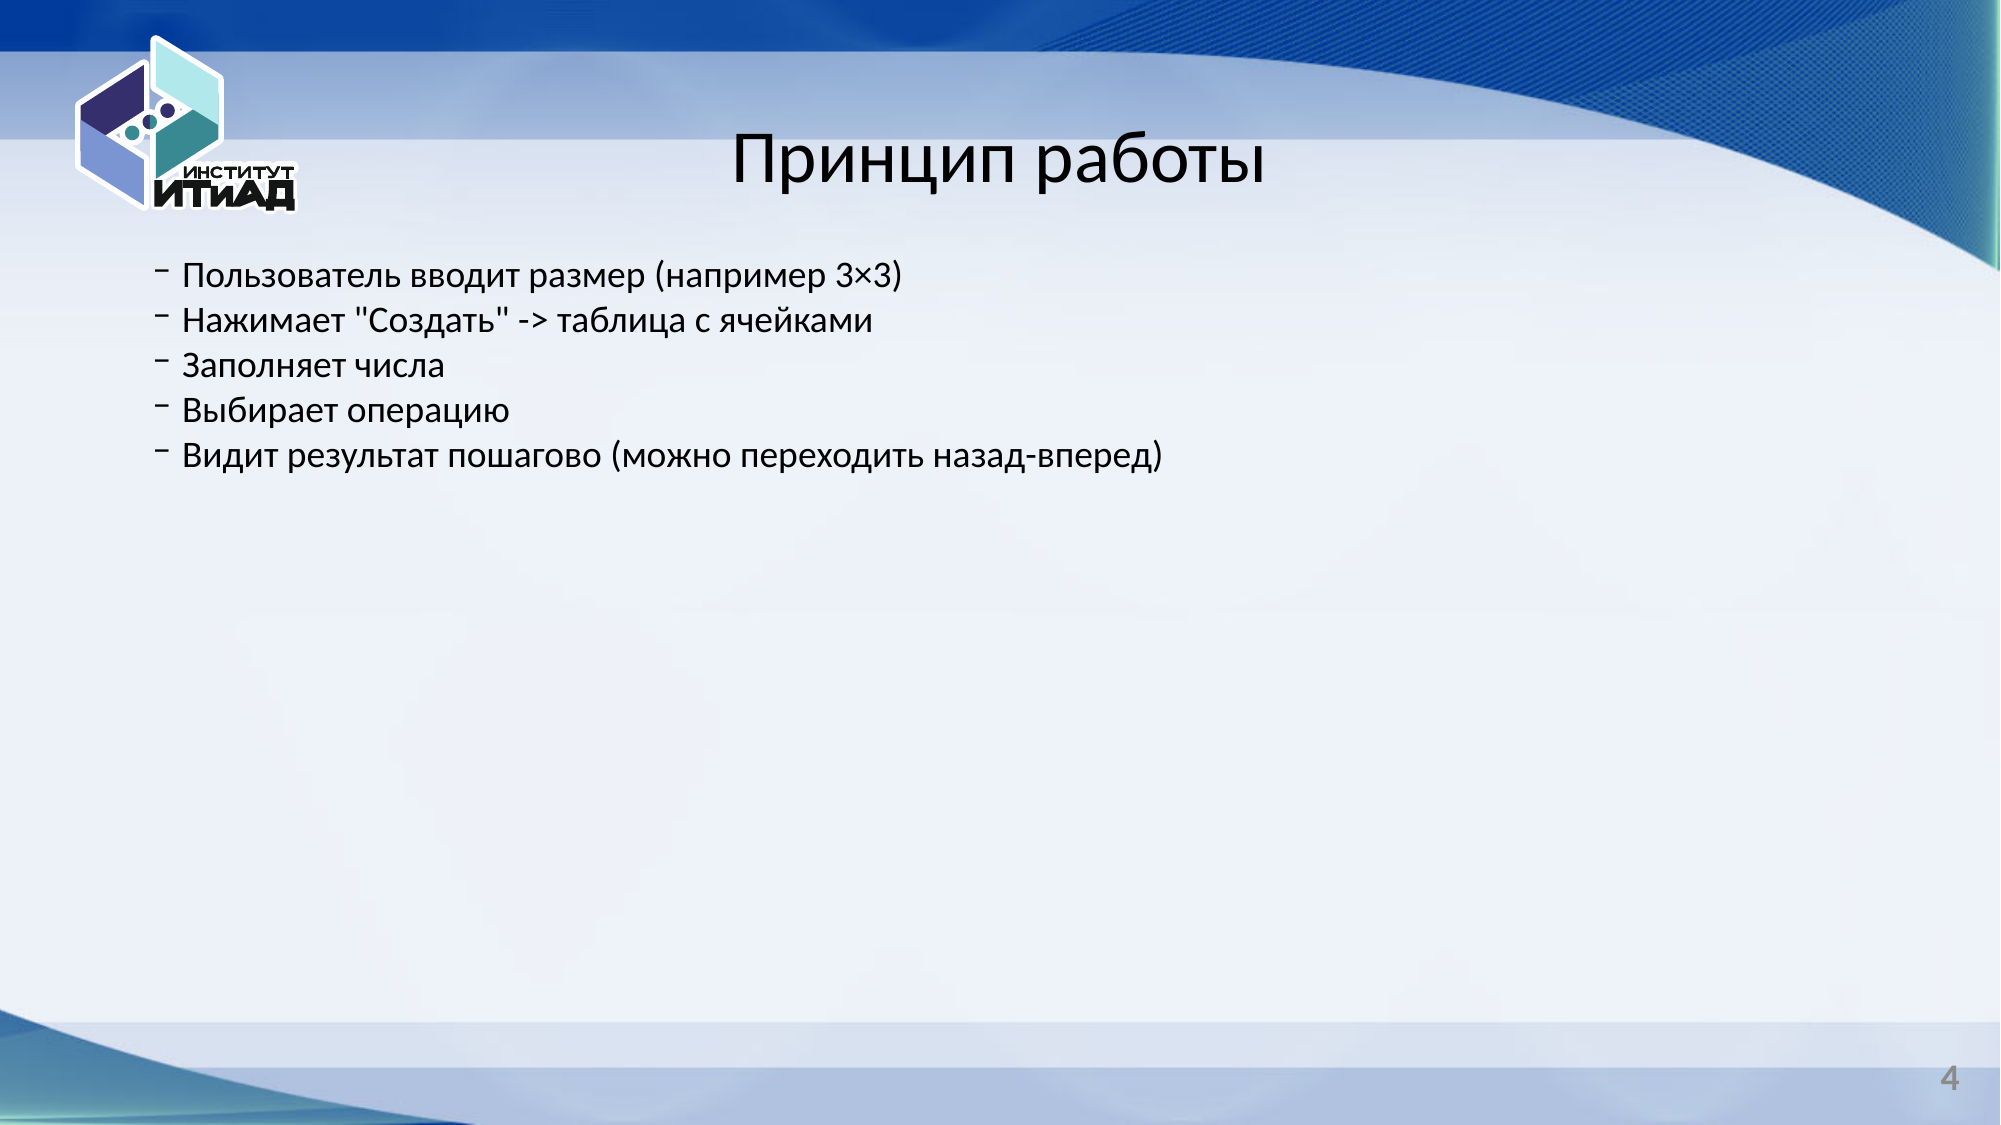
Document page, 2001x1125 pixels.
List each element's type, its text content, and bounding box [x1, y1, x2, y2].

footer [662, 1042, 1338, 1103]
list Пользователь вводит размер (например 3×3) Нажимает "Создать" -> таблица с ячейками Заполняет числа Выбирает операцию Видит результат пошагово (можно переходить назад-вперед) [137, 242, 1863, 957]
title Принцип работы [137, 50, 1863, 242]
picture [0, 0, 2000, 1125]
